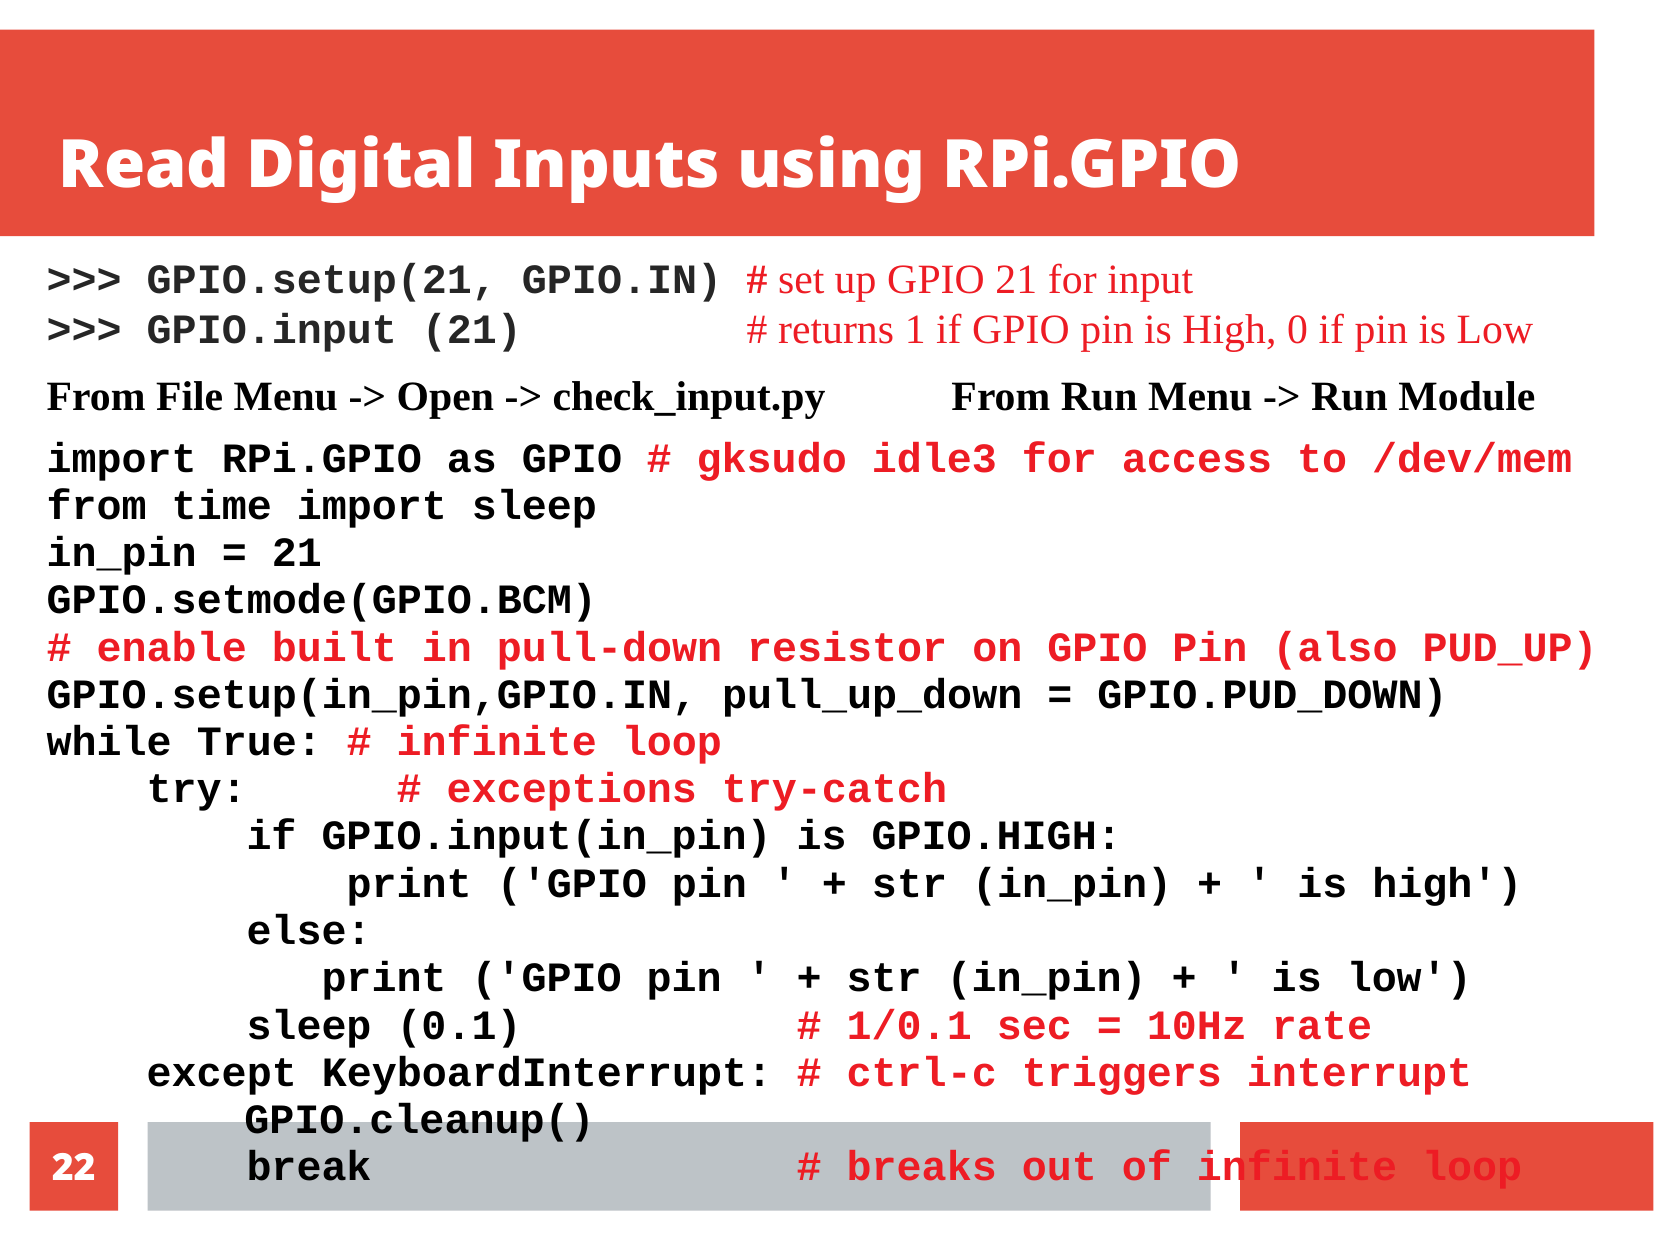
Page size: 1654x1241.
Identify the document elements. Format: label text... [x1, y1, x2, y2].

text_box >>> GPIO.setup(21, GPIO.IN) # set up GPIO 21 for input >>> GPIO.input (21) # returns 1 if GPIO pin is High, 0 if pin is Low From File Menu -> Open -> check_input.py From Run Menu -> Run Module import RPi.GPIO as GPIO # gksudo idle3 for access to /dev/mem from time import sleep in_pin = 21 GPIO.setmode(GPIO.BCM) # enable built in pull-down resistor on GPIO Pin (also PUD_UP) GPIO.setup(in_pin,GPIO.IN, pull_up_down = GPIO.PUD_DOWN) while True: # infinite loop try: # exceptions try-catch if GPIO.input(in_pin) is GPIO.HIGH: print ('GPIO pin ' + str (in_pin) + ' is high') else: print ('GPIO pin ' + str (in_pin) + ' is low') sleep (0.1) # 1/0.1 sec = 10Hz rate except KeyboardInterrupt: # ctrl-c triggers interrupt GPIO.cleanup() break # breaks out of infinite loop [31, 248, 1618, 1231]
title Read Digital Inputs using RPi.GPIO [59, 59, 1595, 207]
